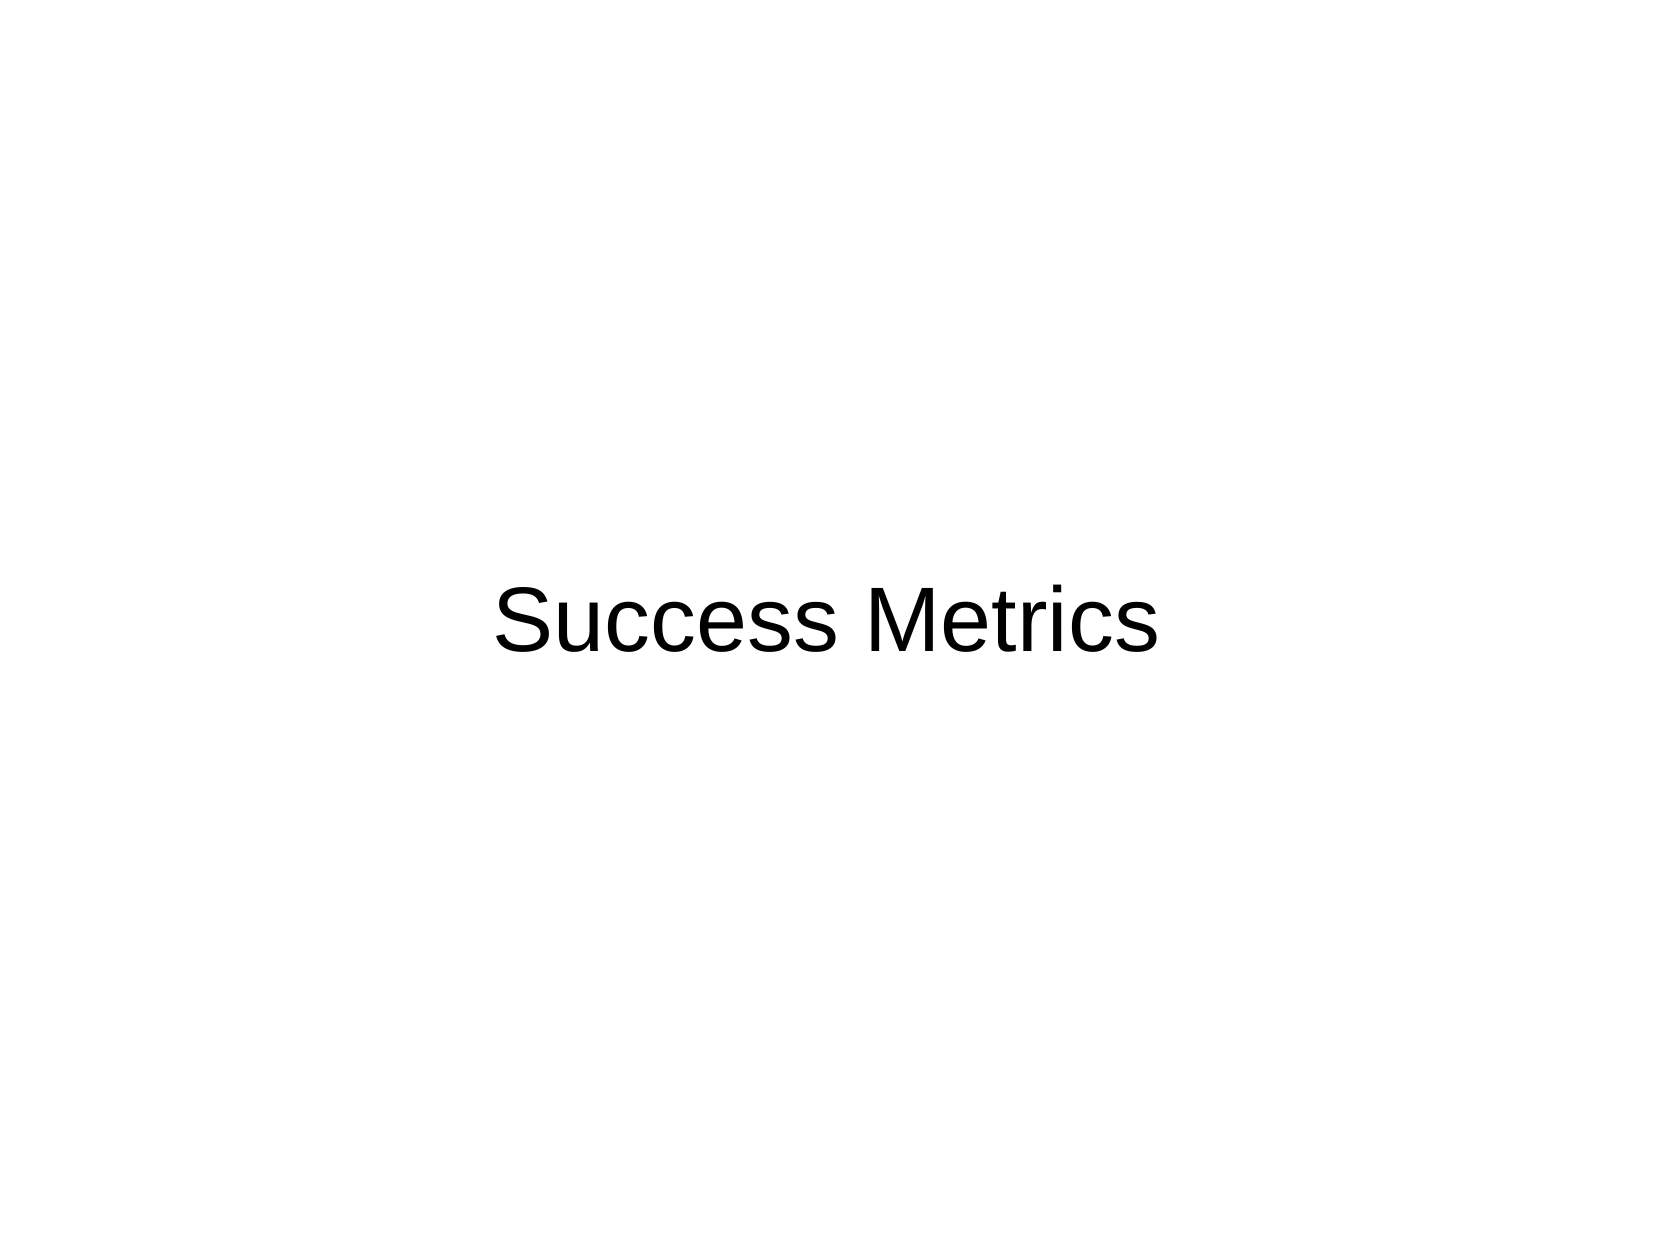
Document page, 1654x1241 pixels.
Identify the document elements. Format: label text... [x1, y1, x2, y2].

title Success Metrics [82, 516, 1571, 724]
